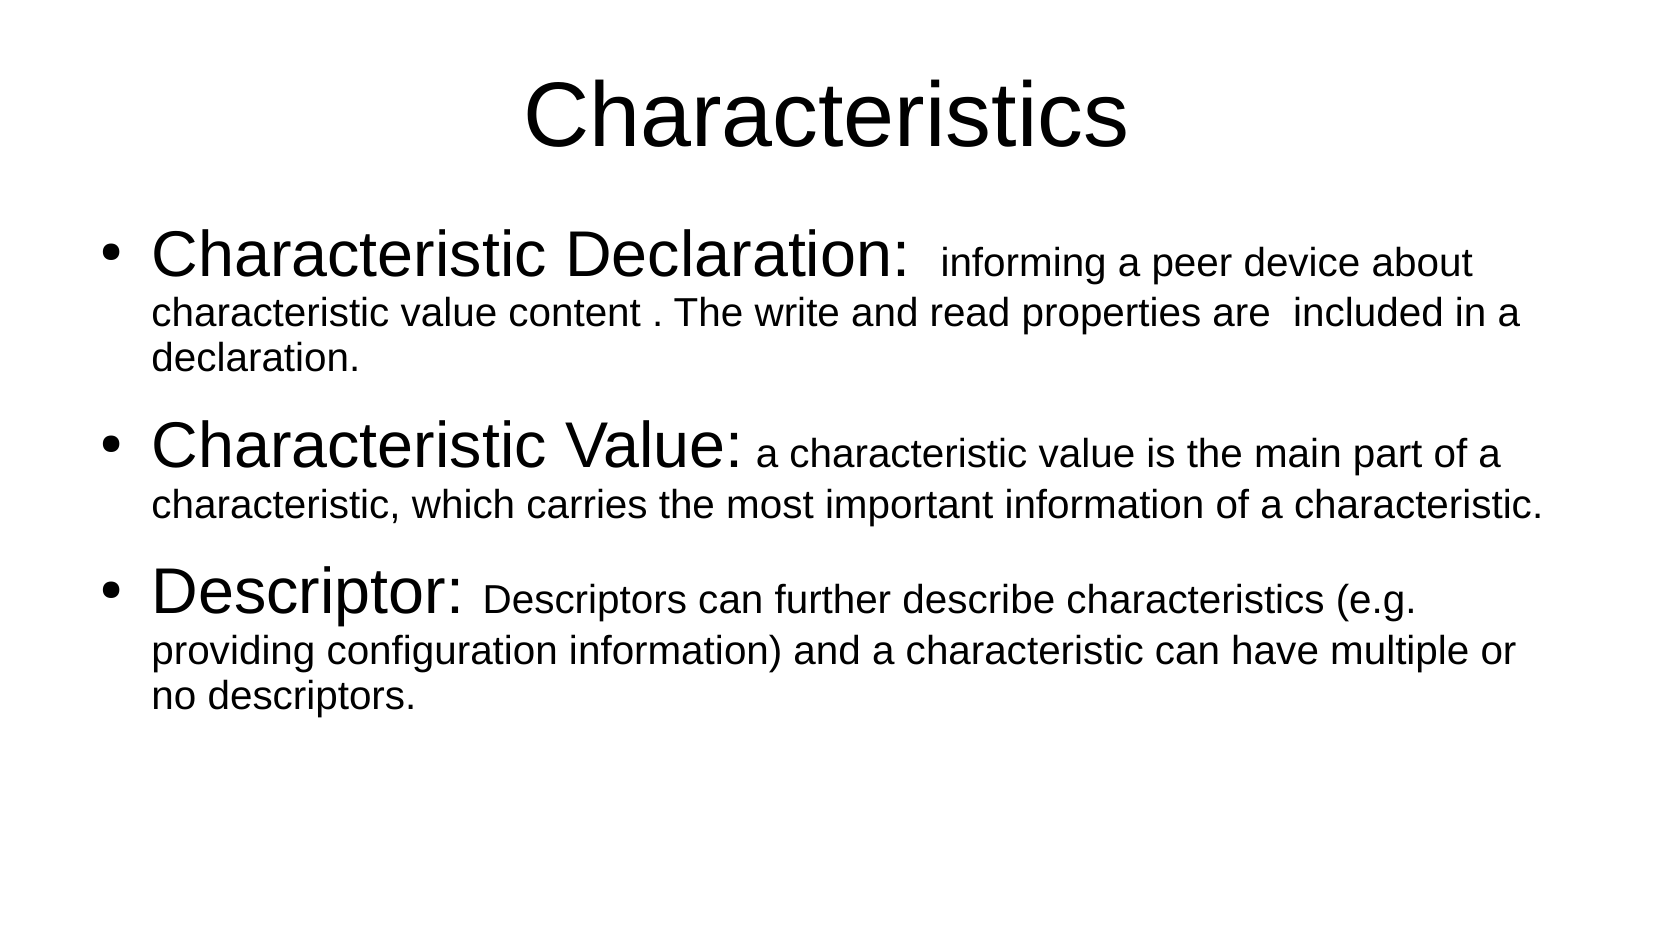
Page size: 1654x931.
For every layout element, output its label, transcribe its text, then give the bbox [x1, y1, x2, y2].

list Characteristic Declaration: informing a peer device about characteristic value content . The write and read properties are included in a declaration. Characteristic Value: a characteristic value is the main part of a characteristic, which carries the most important information of a characteristic. Descriptor: Descriptors can further describe characteristics (e.g. providing configuration information) and a characteristic can have multiple or no descriptors. [82, 217, 1571, 758]
title Characteristics [82, 37, 1571, 193]
